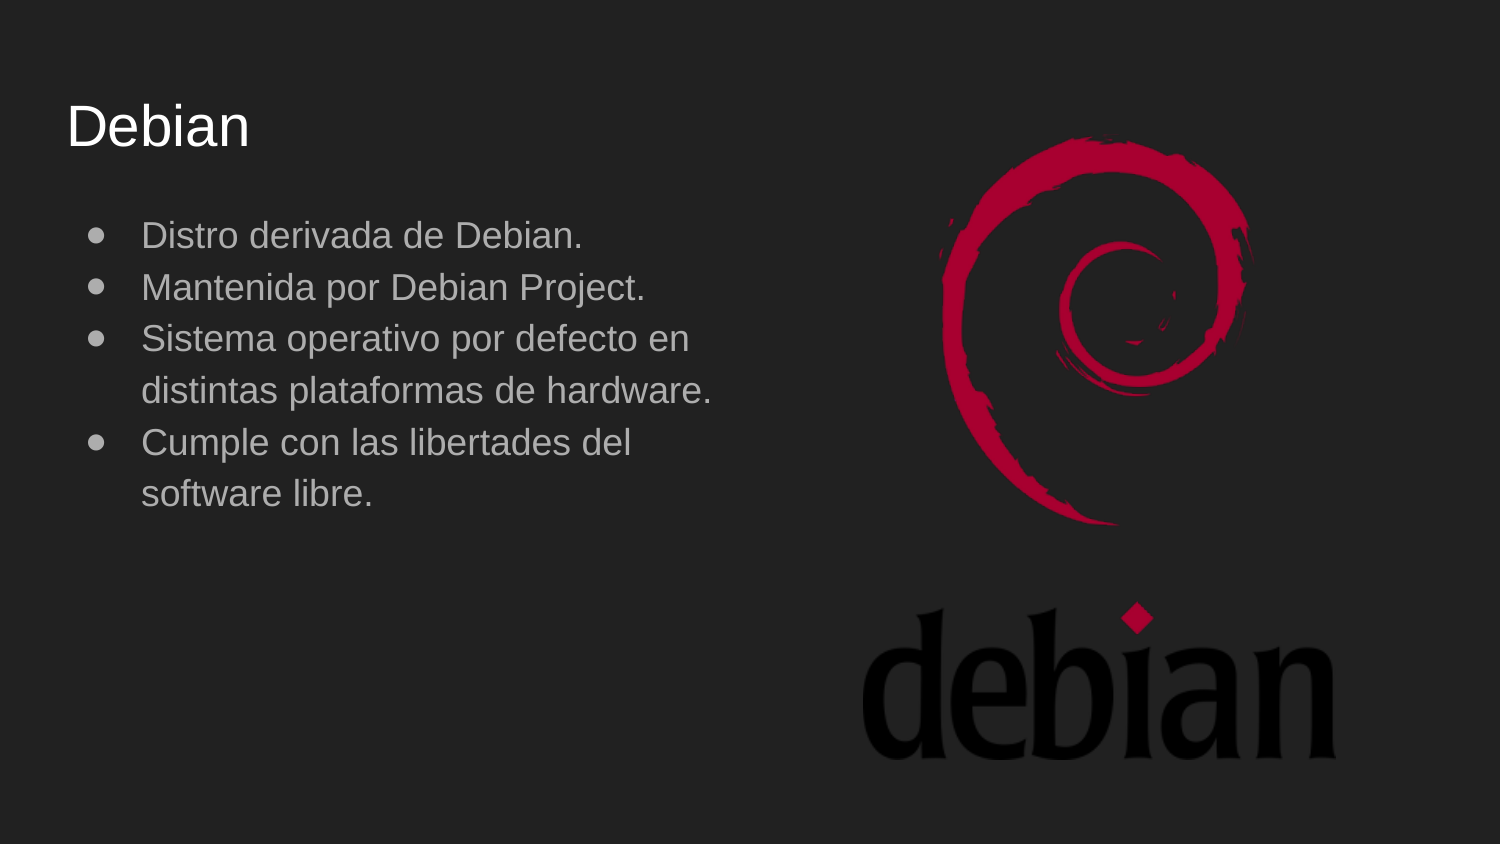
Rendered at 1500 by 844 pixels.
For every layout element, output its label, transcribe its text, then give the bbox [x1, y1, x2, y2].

list Distro derivada de Debian. Mantenida por Debian Project. Sistema operativo por defecto en distintas plataformas de hardware. Cumple con las libertades del software libre. [51, 189, 750, 750]
title Debian [51, 72, 1449, 167]
picture [863, 134, 1336, 760]
